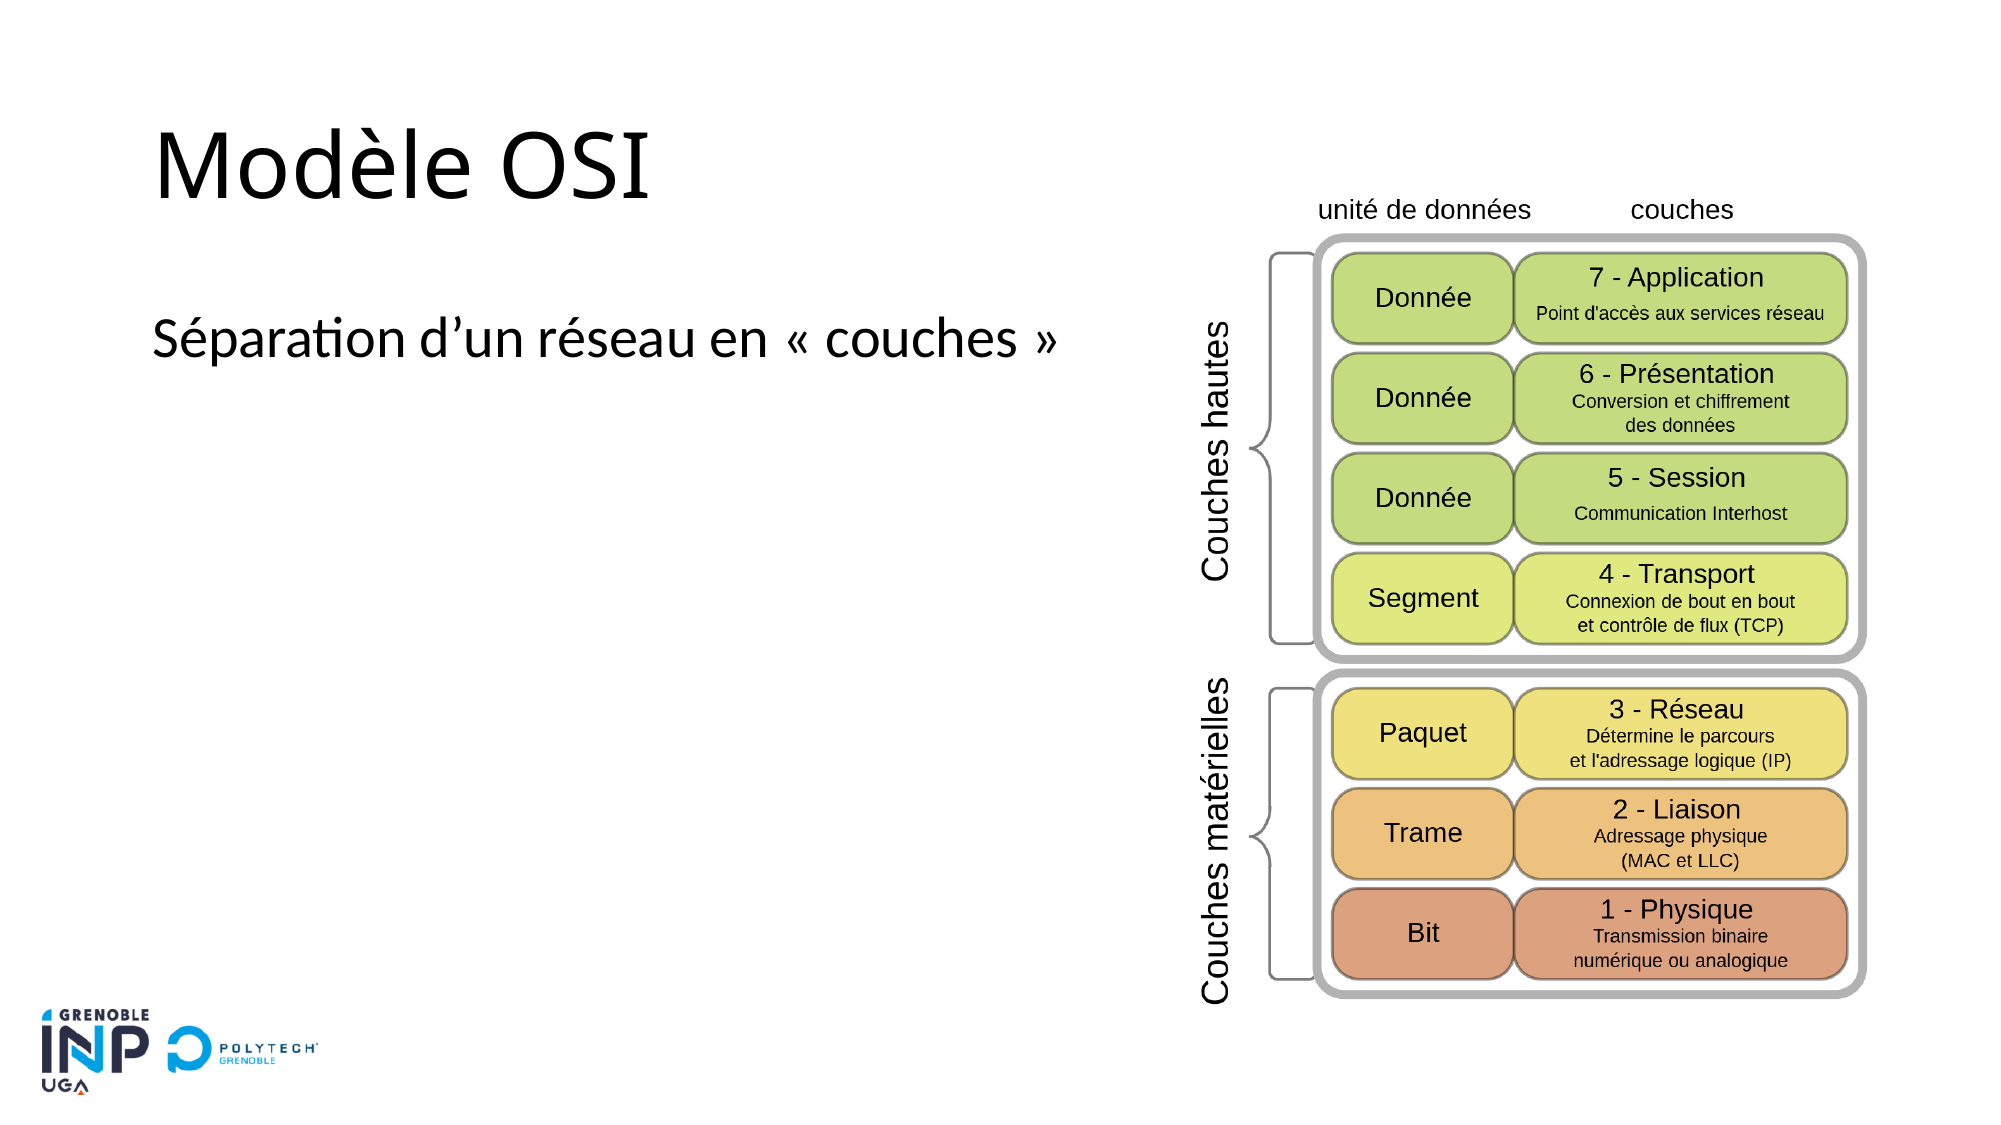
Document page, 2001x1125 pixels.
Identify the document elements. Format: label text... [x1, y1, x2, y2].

picture [42, 1009, 318, 1095]
list Séparation d’un réseau en « couches » [137, 299, 1185, 1014]
title Modèle OSI [137, 59, 1863, 278]
picture [1185, 189, 1906, 1038]
